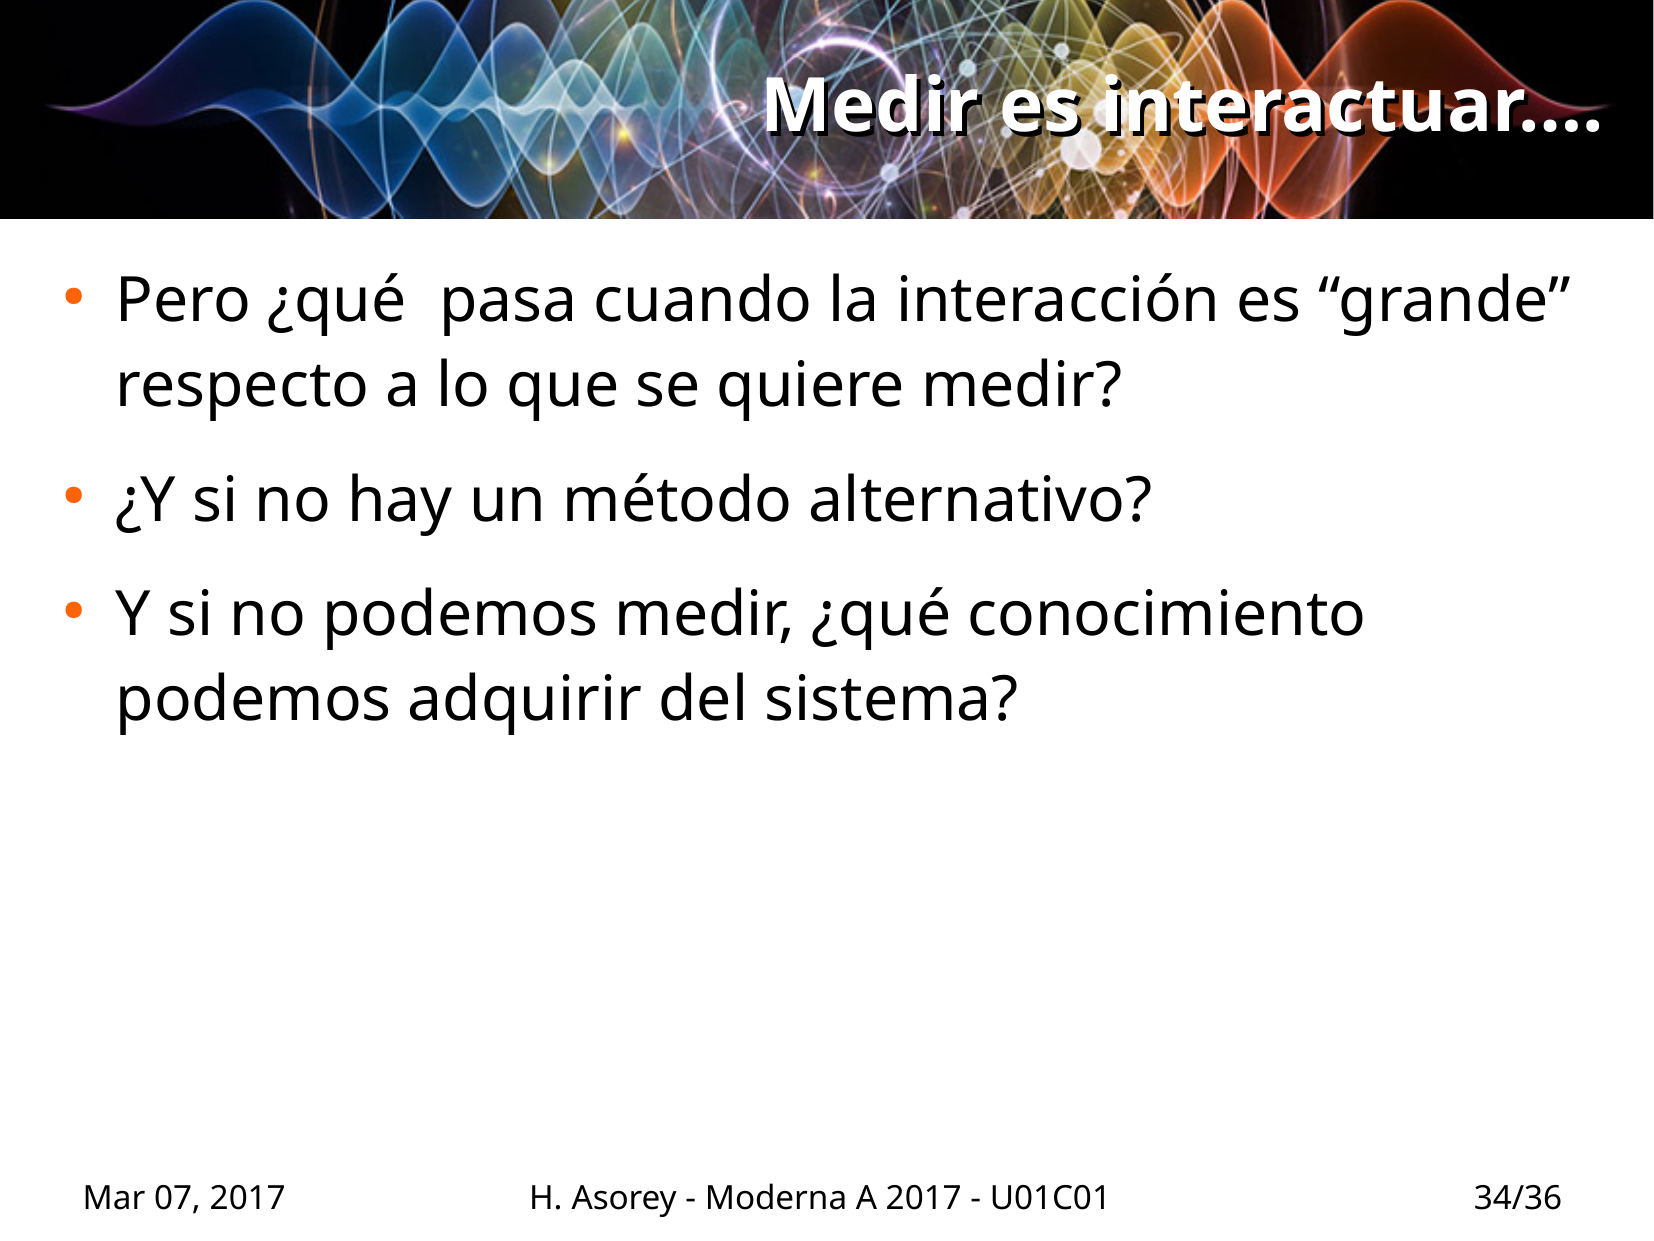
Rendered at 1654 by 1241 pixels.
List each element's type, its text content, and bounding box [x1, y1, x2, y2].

title Medir es interactuar…. [45, 15, 1606, 191]
list Pero ¿qué pasa cuando la interacción es “grande” respecto a lo que se quiere medir? ¿Y si no hay un método alternativo? Y si no podemos medir, ¿qué conocimiento podemos adquirir del sistema? [45, 255, 1606, 1156]
picture [0, 0, 1654, 219]
